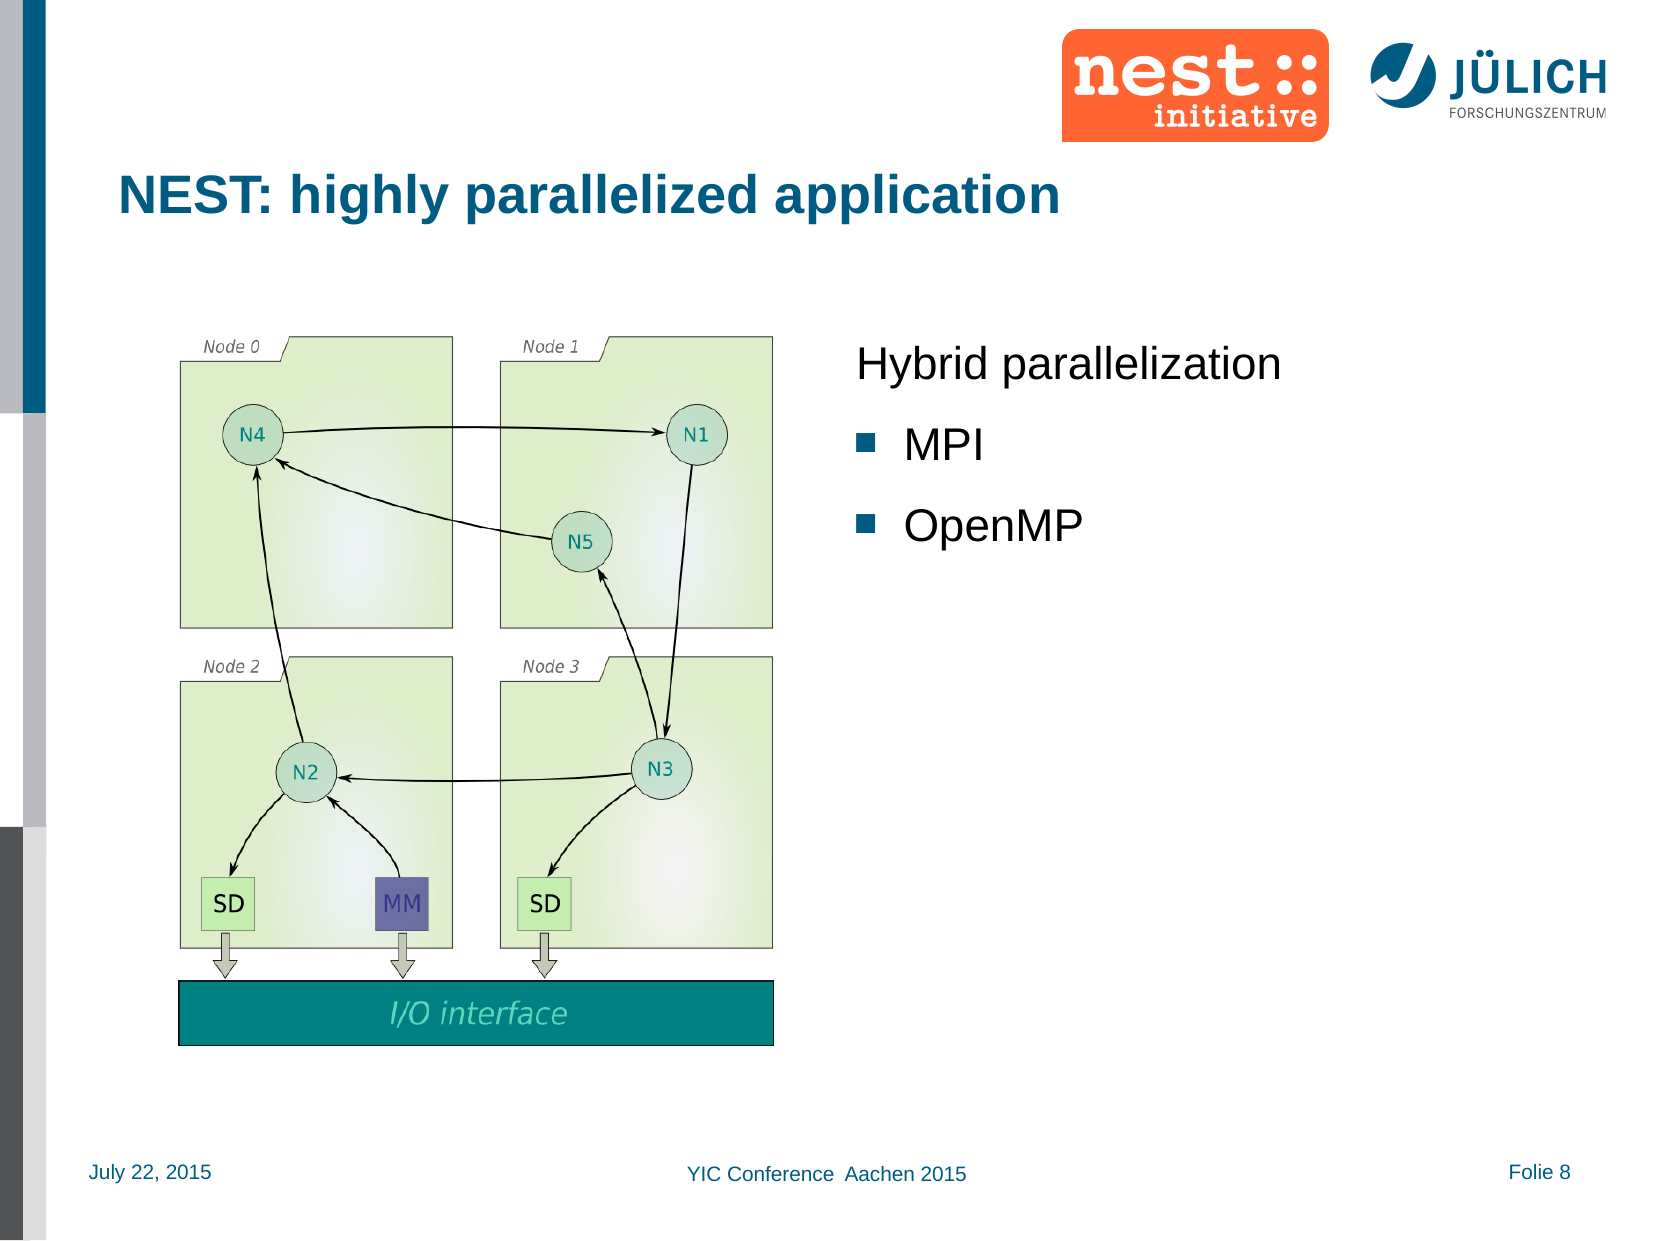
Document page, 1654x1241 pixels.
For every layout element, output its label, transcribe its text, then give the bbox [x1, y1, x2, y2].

title NEST: highly parallelized application [118, 106, 1607, 284]
picture [1369, 41, 1606, 106]
list Hybrid parallelization MPI OpenMP [856, 338, 1565, 1123]
picture [1062, 29, 1329, 142]
picture [178, 336, 774, 1046]
text_box YIC Conference Aachen 2015 [398, 1155, 1255, 1194]
